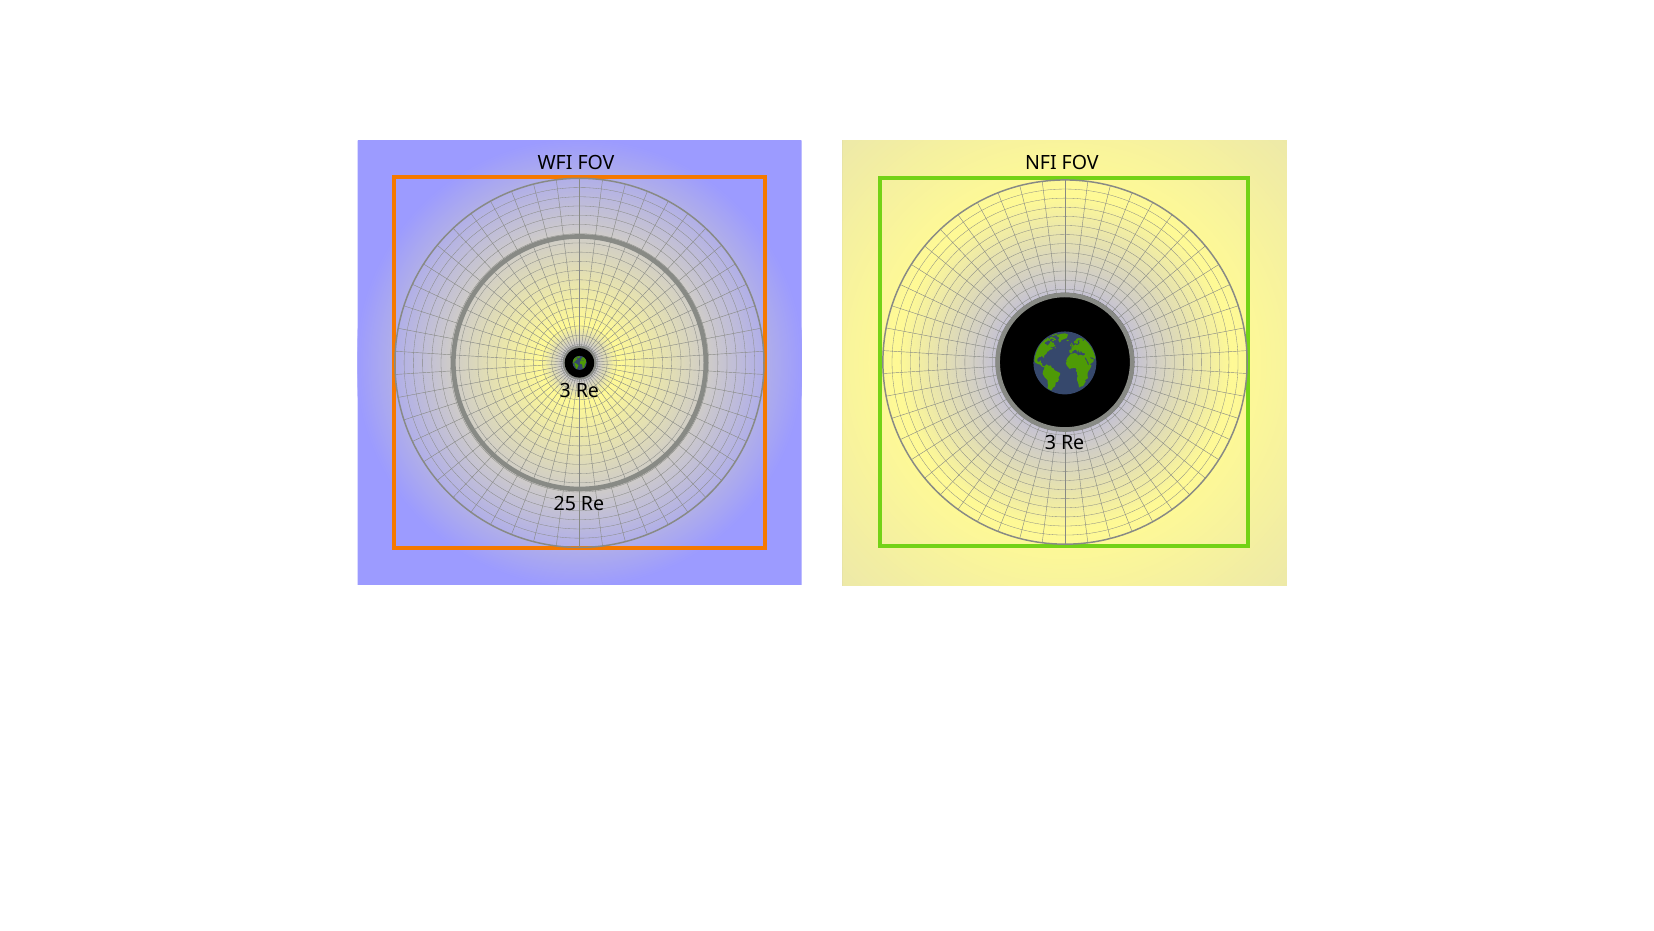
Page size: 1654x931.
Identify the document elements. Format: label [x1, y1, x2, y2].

picture [357, 140, 802, 585]
picture [842, 140, 1287, 586]
